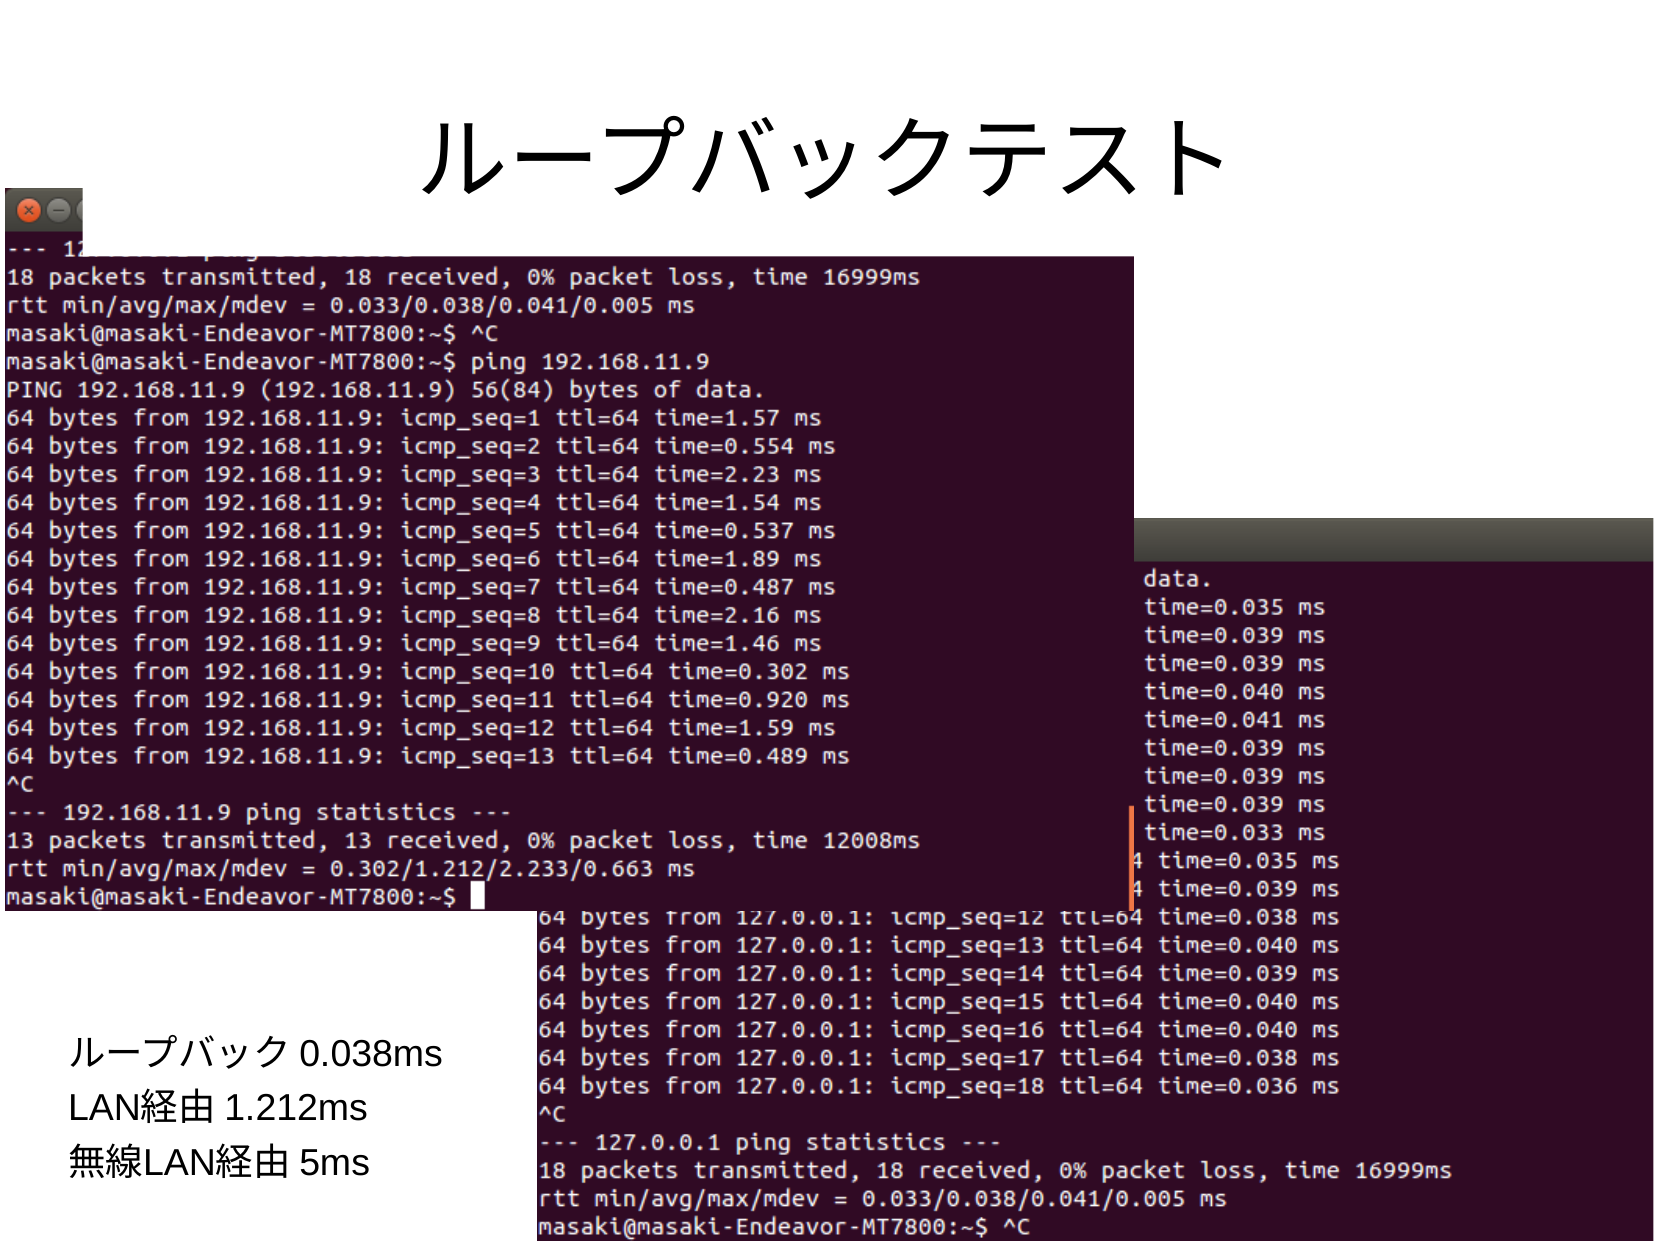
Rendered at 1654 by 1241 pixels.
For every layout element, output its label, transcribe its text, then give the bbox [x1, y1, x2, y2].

text_box ループバック 0.038ms LAN経由 1.212ms 無線LAN経由 5ms [53, 1015, 438, 1157]
title ループバックテスト [82, 49, 1571, 257]
picture [5, 188, 1654, 1241]
